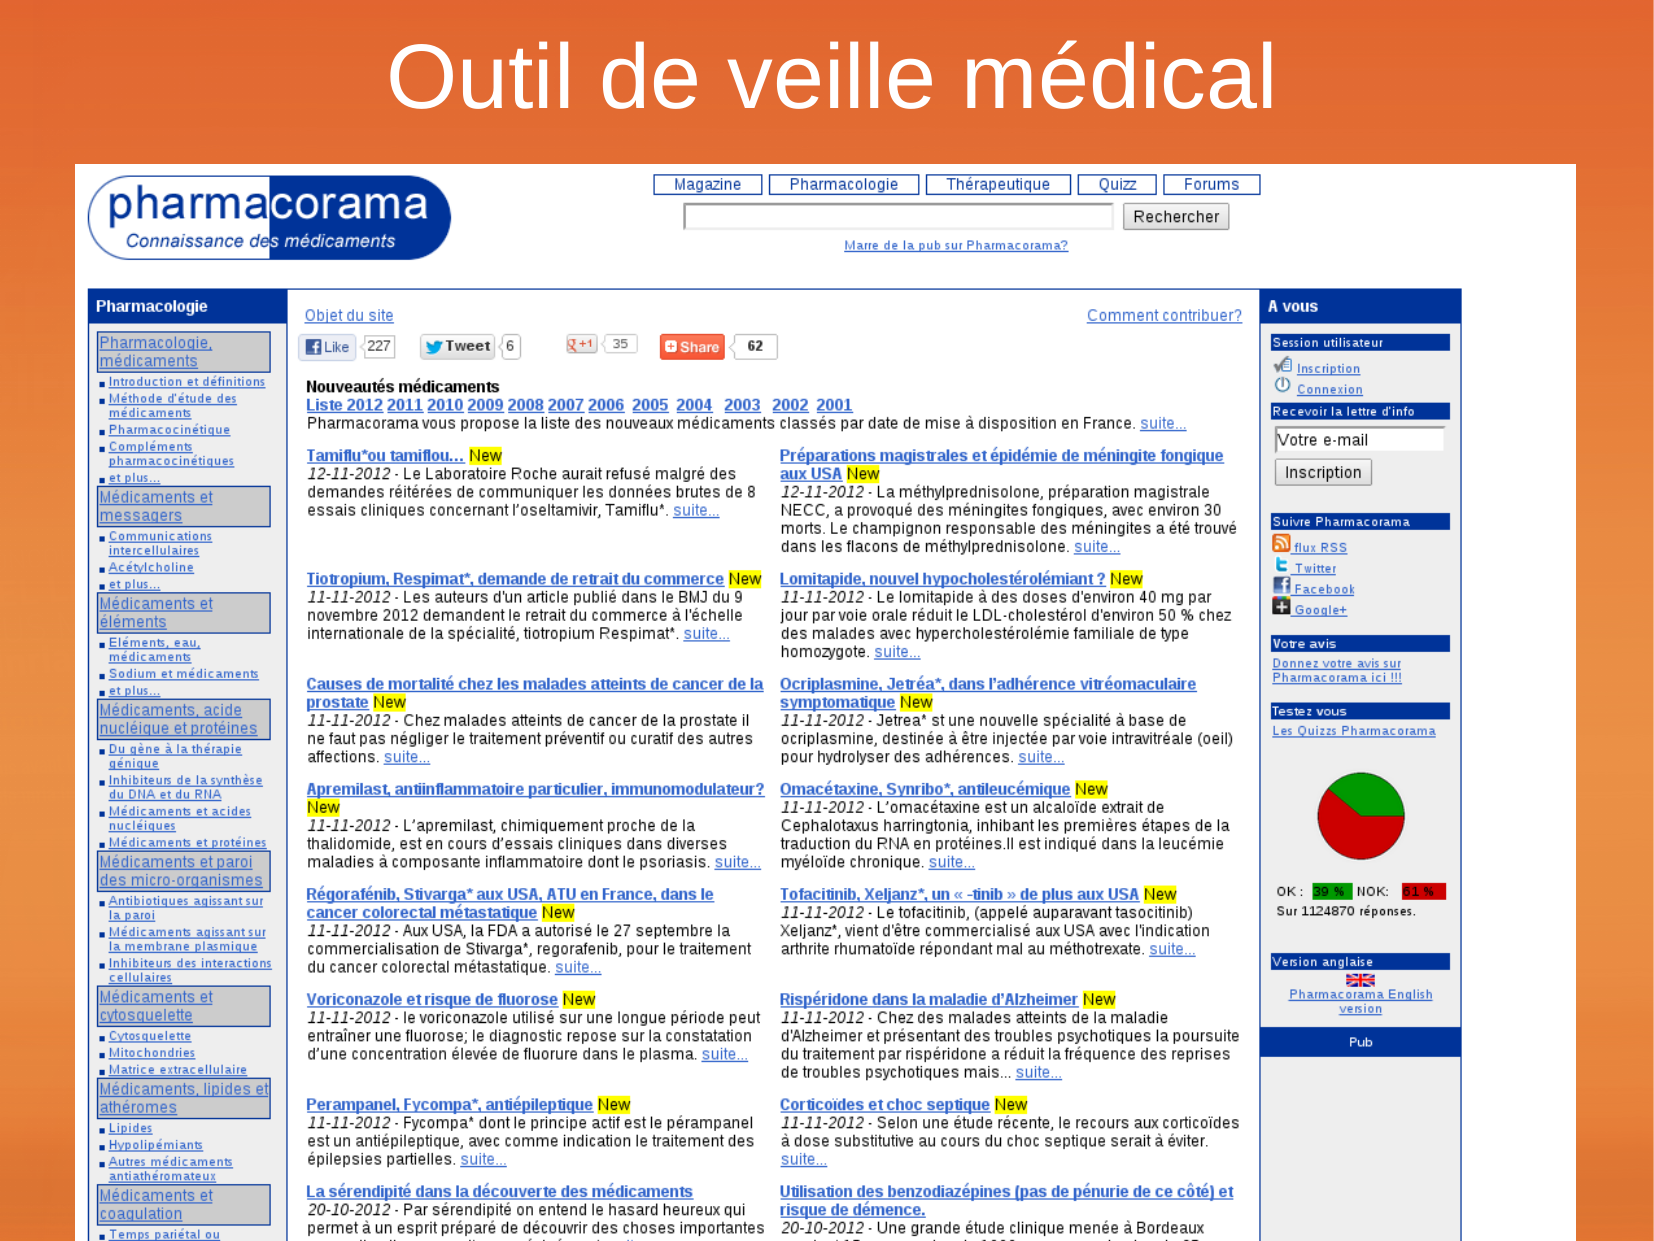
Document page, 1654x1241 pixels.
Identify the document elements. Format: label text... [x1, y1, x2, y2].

picture [0, 0, 1654, 1241]
title Outil de veille médical [88, 0, 1577, 181]
